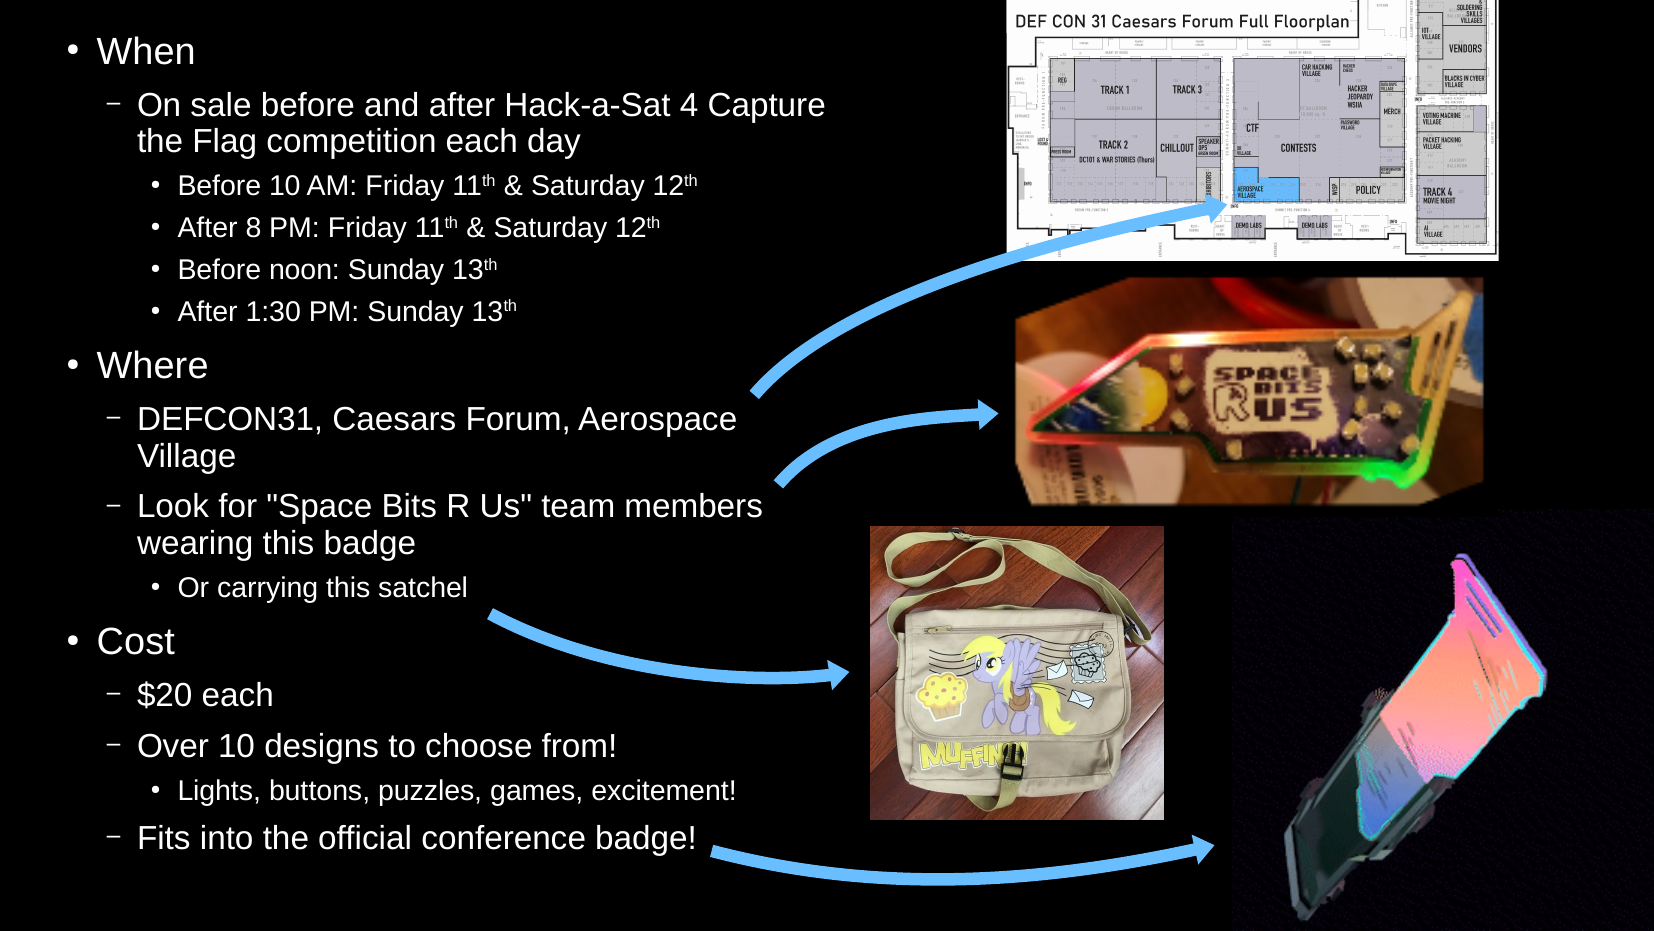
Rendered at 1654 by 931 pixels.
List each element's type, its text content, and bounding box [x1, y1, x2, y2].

picture [1006, 0, 1499, 261]
list When On sale before and after Hack-a-Sat 4 Capture the Flag competition each day Before 10 AM: Friday 11th & Saturday 12th After 8 PM: Friday 11th & Saturday 12th Before noon: Sunday 13th After 1:30 PM: Sunday 13th Where DEFCON31, Caesars Forum, Aerospace Village Look for "Space Bits R Us" team members wearing this badge Or carrying this satchel Cost $20 each Over 10 designs to choose from! Lights, buttons, puzzles, games, excitement! Fits into the official conference badge! [56, 30, 828, 865]
picture [1006, 268, 1654, 931]
picture [870, 526, 1164, 820]
text_box [0, 0, 1654, 931]
